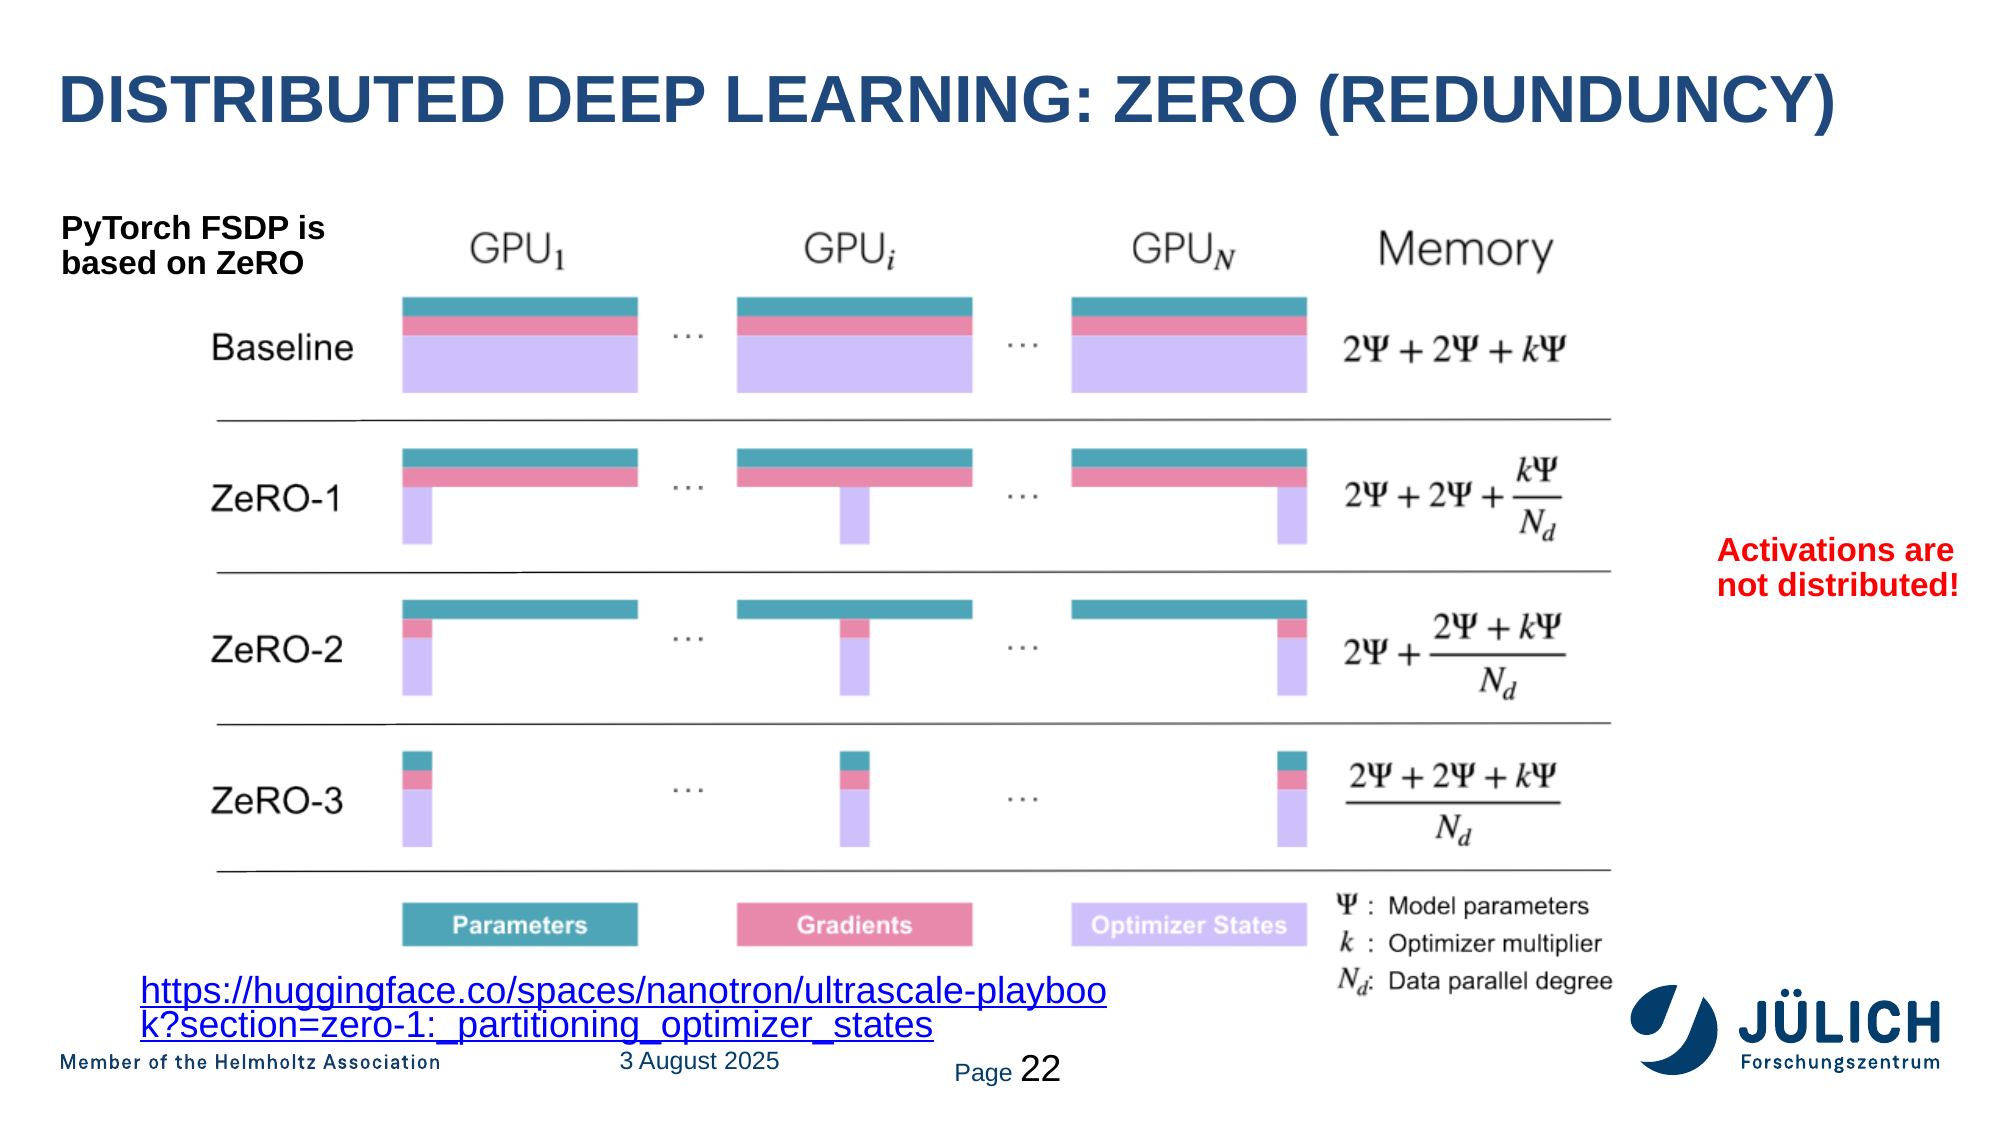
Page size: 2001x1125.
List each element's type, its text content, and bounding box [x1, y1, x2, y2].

text_box PyTorch FSDP is based on ZeRO [46, 204, 370, 296]
text_box https://huggingface.co/spaces/nanotron/ultrascale-playbook?section=zero-1:_partitioning_optimizer_states [125, 962, 1136, 1003]
text_box 3 August 2025 [619, 1047, 911, 1084]
picture [197, 190, 1640, 1012]
text_box Page [954, 1047, 1073, 1084]
text_box Activations are not distributed! [1701, 526, 1998, 618]
title Distributed deep learning: zero (redunduncy) [59, 53, 1938, 238]
